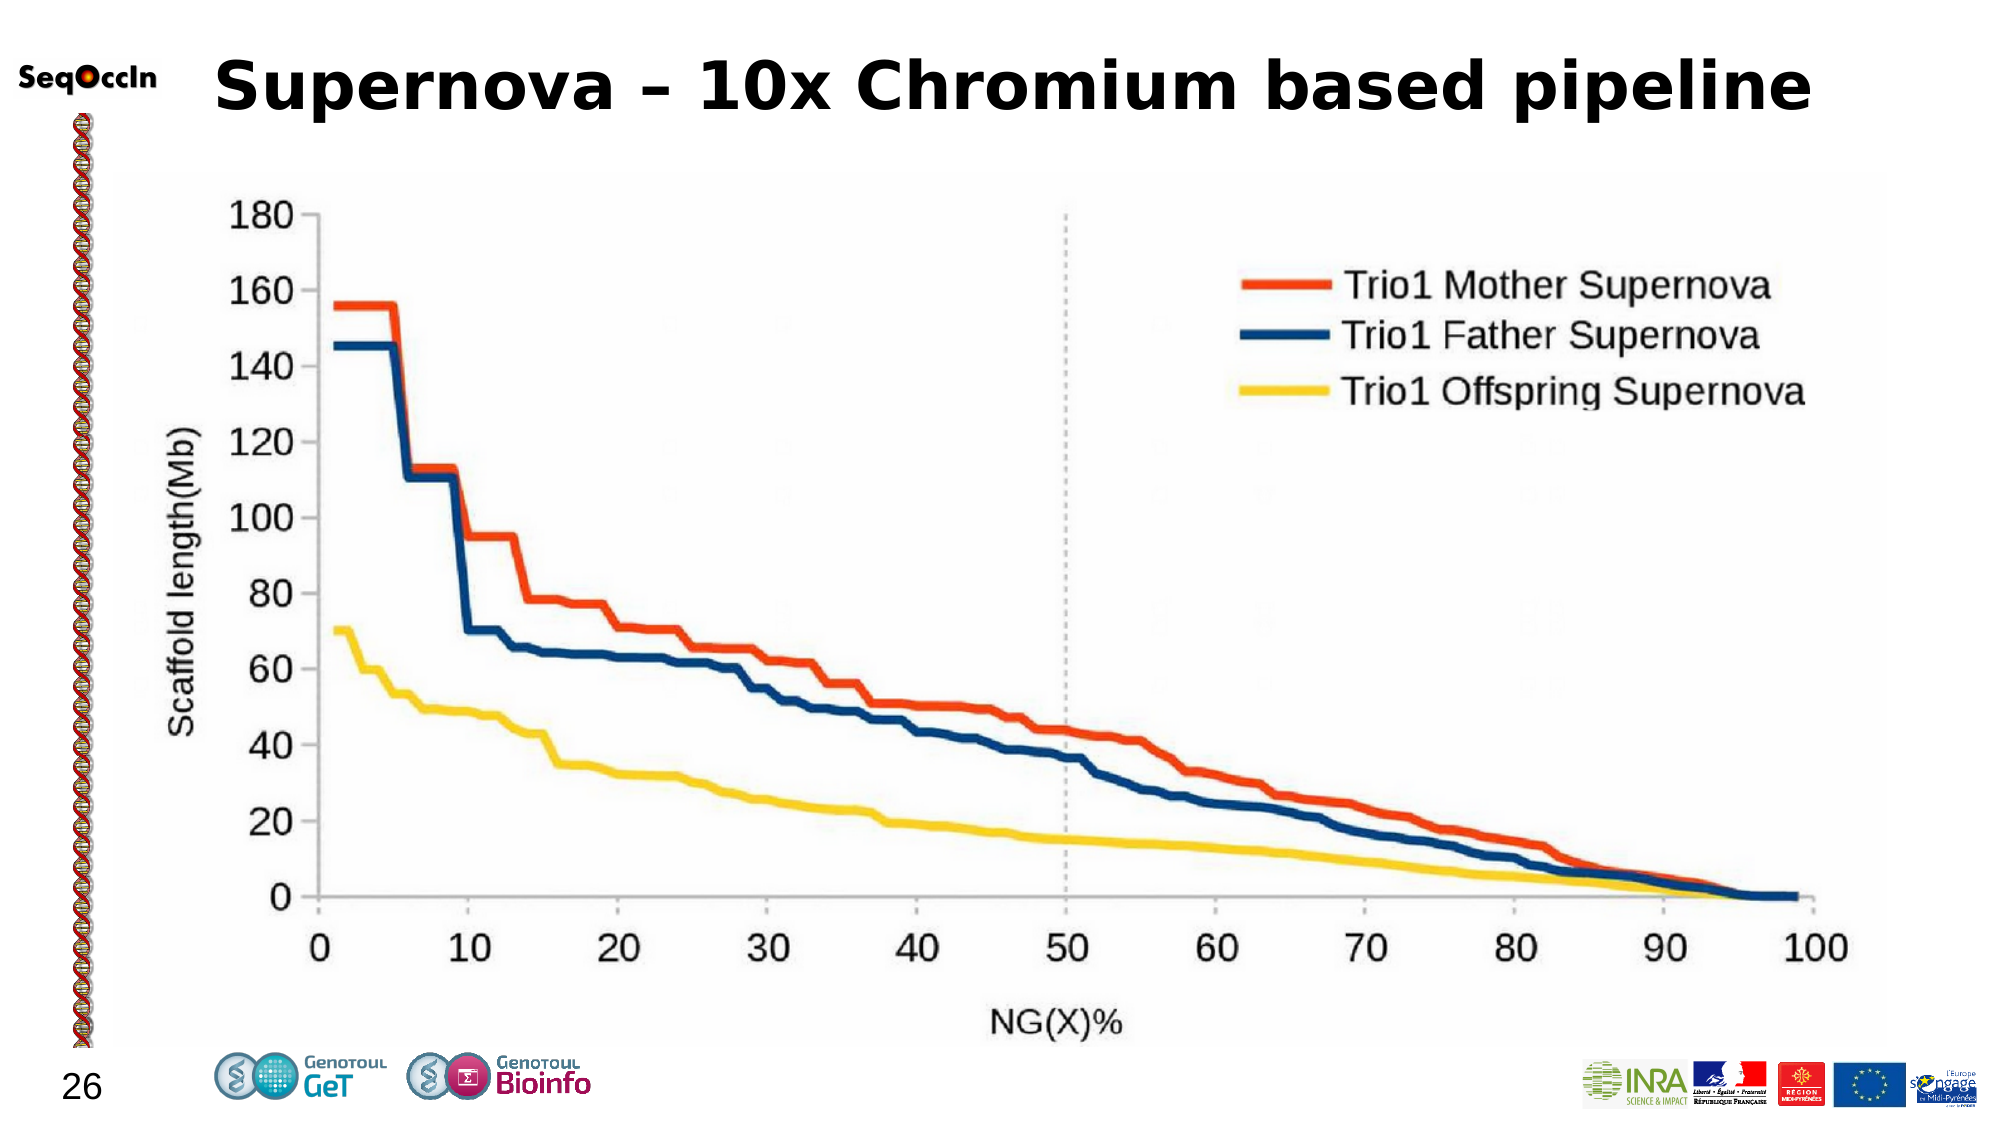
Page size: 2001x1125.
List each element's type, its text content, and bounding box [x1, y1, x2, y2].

picture [1832, 1061, 1983, 1111]
picture [73, 113, 91, 1048]
picture [113, 172, 1887, 1106]
picture [1581, 1059, 1689, 1109]
picture [1778, 1062, 1825, 1106]
picture [13, 58, 162, 99]
title Supernova – 10x Chromium based pipeline [198, 21, 1924, 130]
